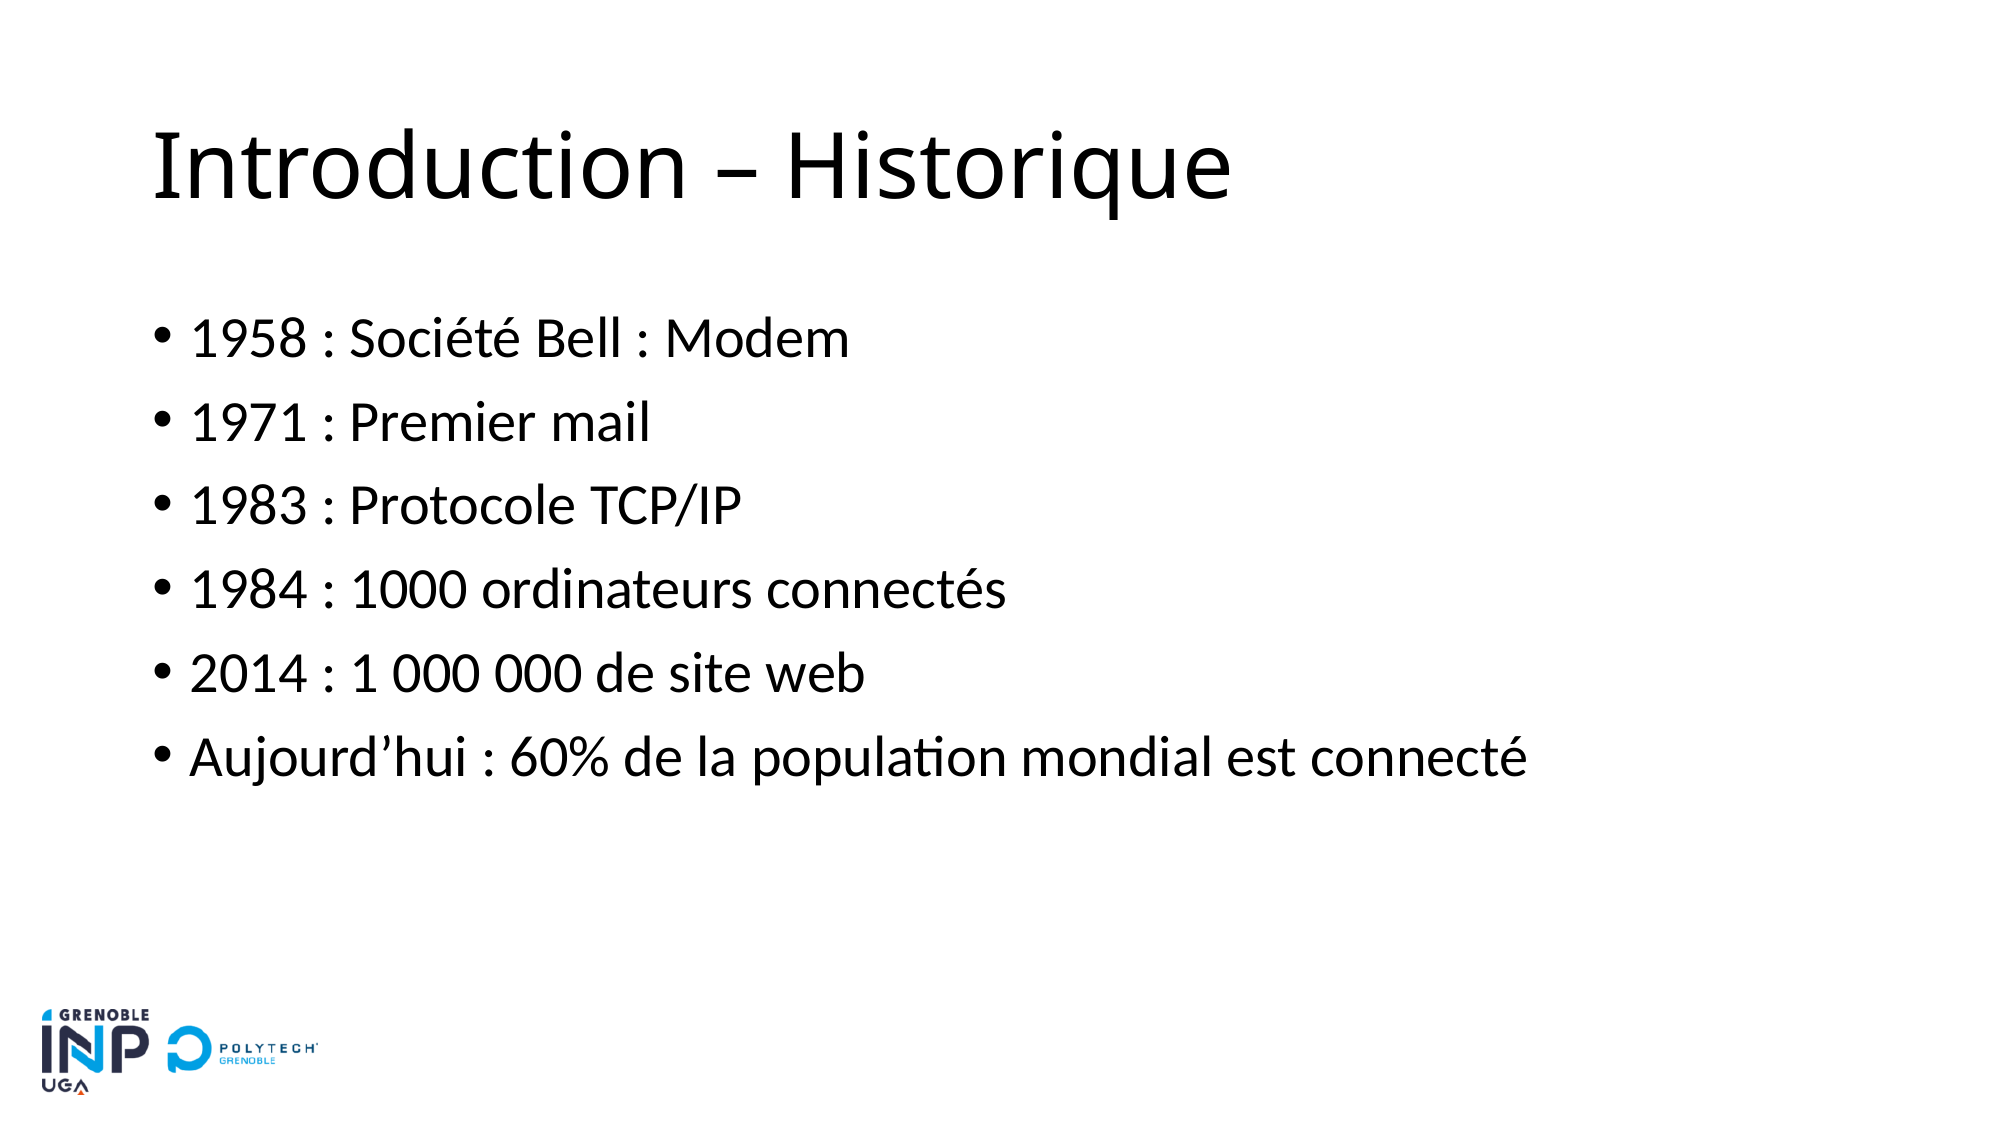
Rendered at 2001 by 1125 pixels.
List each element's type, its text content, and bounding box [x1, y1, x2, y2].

title Introduction – Historique [137, 59, 1863, 278]
picture [42, 1009, 318, 1095]
list 1958 : Société Bell : Modem 1971 : Premier mail 1983 : Protocole TCP/IP 1984 : 1000 ordinateurs connectés 2014 : 1 000 000 de site web Aujourd’hui : 60% de la population mondial est connecté [137, 299, 1863, 1014]
